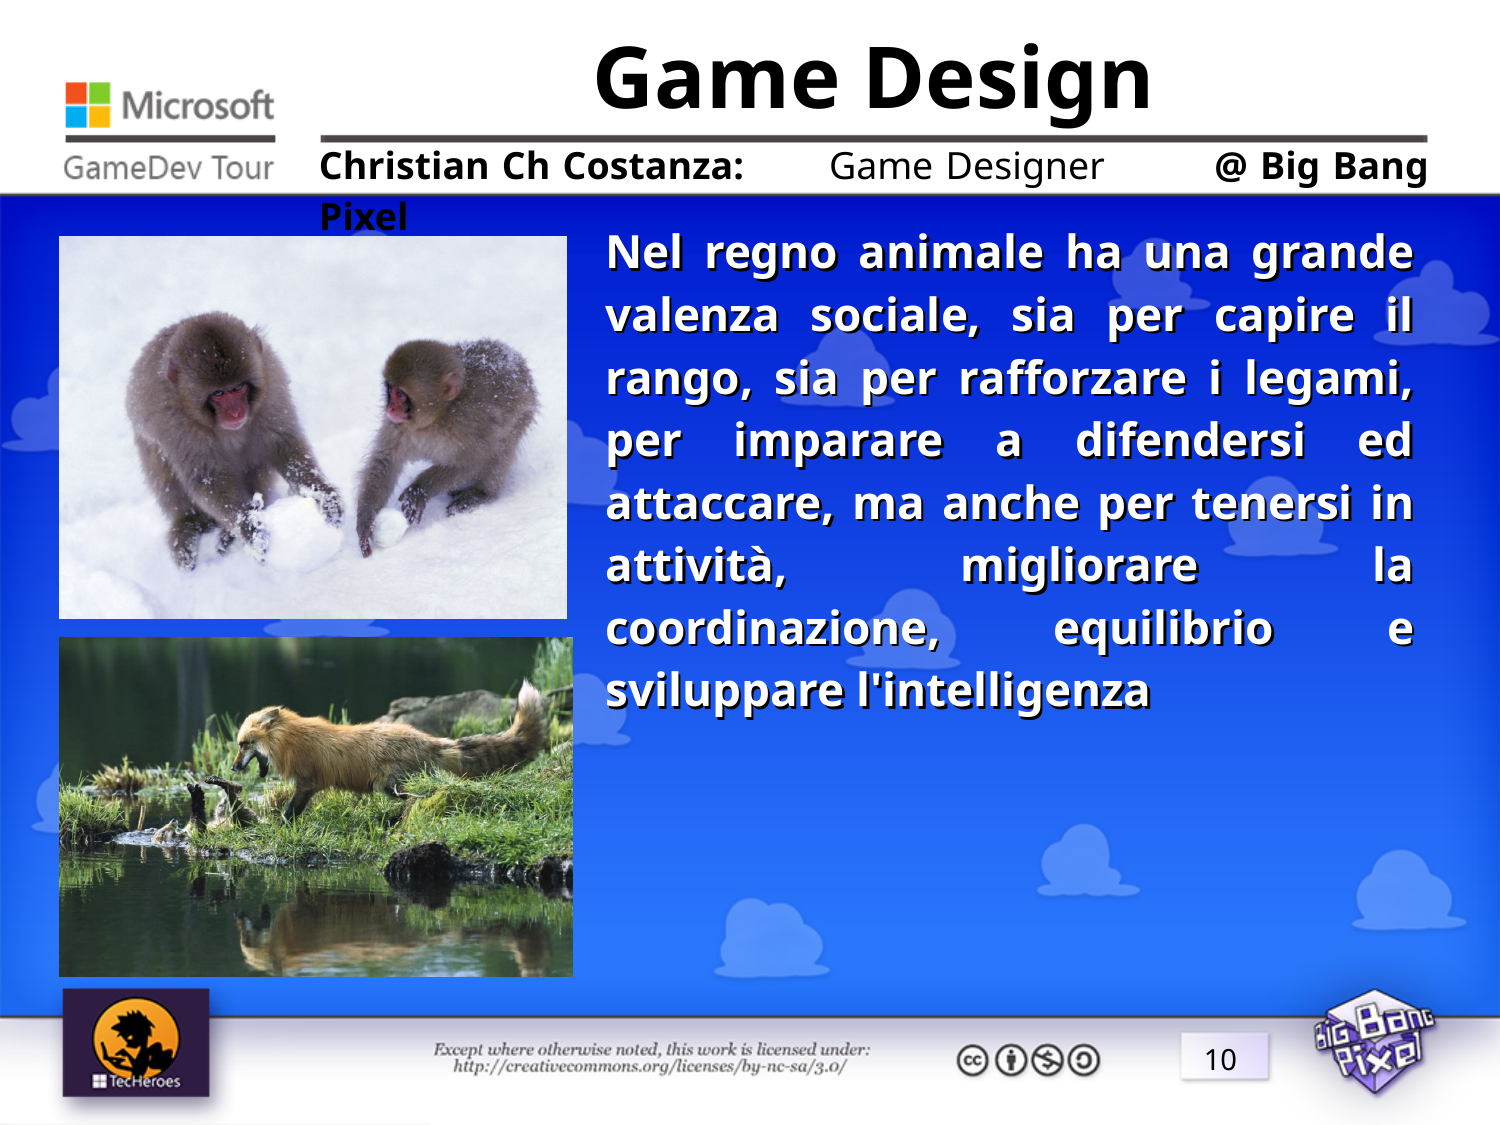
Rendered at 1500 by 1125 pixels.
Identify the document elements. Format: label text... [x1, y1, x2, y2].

text_box Nel regno animale ha una grande valenza sociale, sia per capire il rango, sia per rafforzare i legami, per imparare a difendersi ed attaccare, ma anche per tenersi in attività, migliorare la coordinazione, equilibrio e sviluppare l'intelligenza [590, 212, 1430, 1044]
text_box Christian Ch Costanza: Game Designer @ Big Bang Pixel [318, 124, 1430, 257]
picture [0, 0, 1500, 1125]
text_box <numero> [1110, 1044, 1252, 1117]
text_box Game Design [319, 9, 1430, 142]
